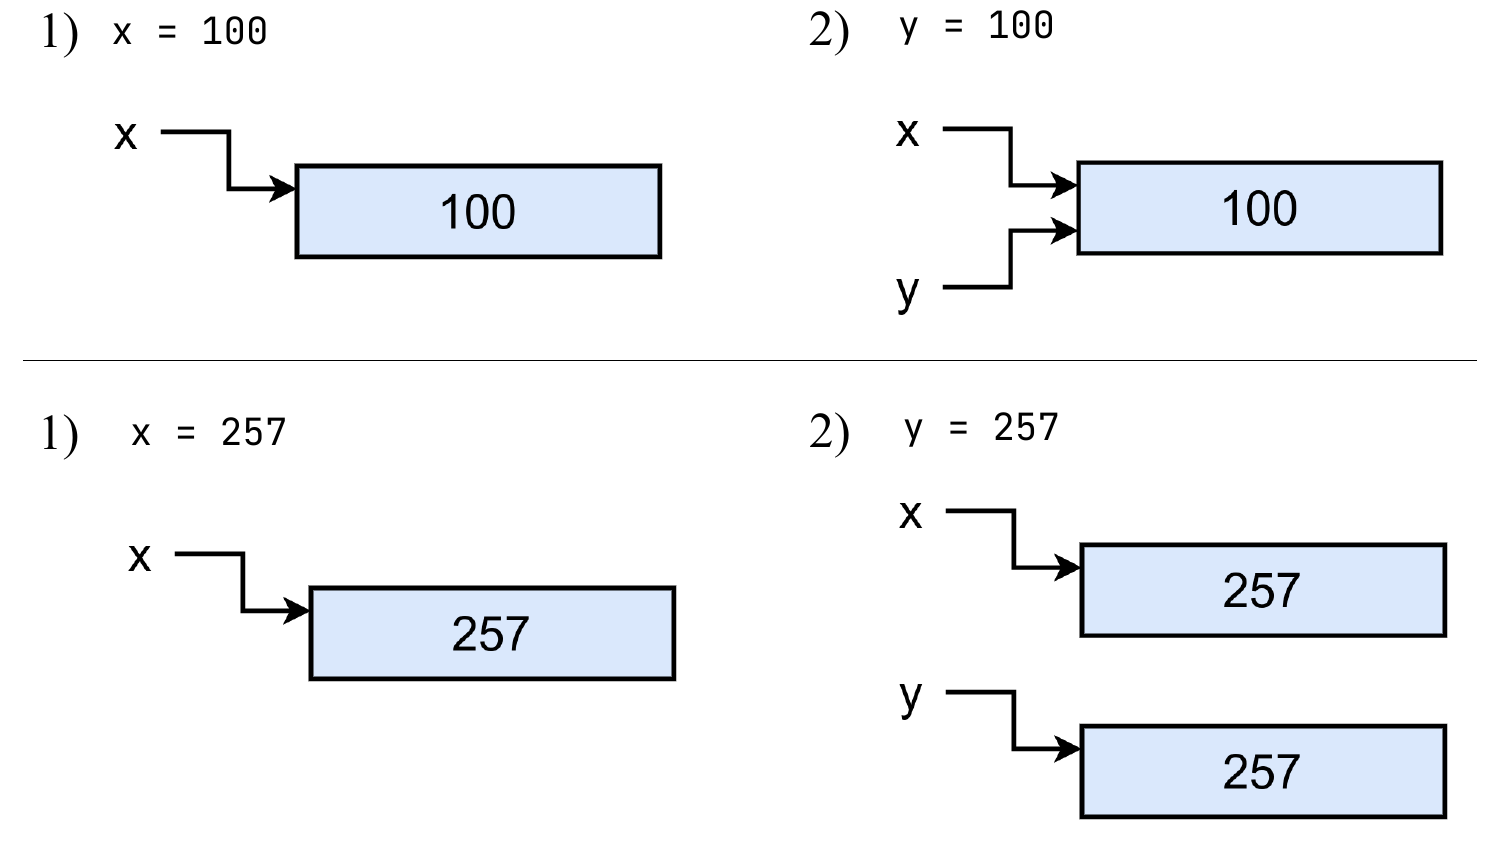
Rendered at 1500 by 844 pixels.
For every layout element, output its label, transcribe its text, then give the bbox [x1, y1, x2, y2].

text_box y = 257 [902, 395, 1075, 456]
picture [94, 507, 686, 691]
text_box 2) [809, 0, 866, 64]
text_box 1) [37, 391, 95, 467]
picture [865, 464, 1457, 829]
text_box y = 100 [897, 0, 1071, 54]
text_box 2) [809, 389, 866, 465]
text_box x = 257 [129, 400, 303, 461]
picture [862, 82, 1453, 331]
text_box x = 100 [111, 0, 284, 60]
picture [80, 85, 672, 269]
text_box 1) [37, 0, 95, 65]
